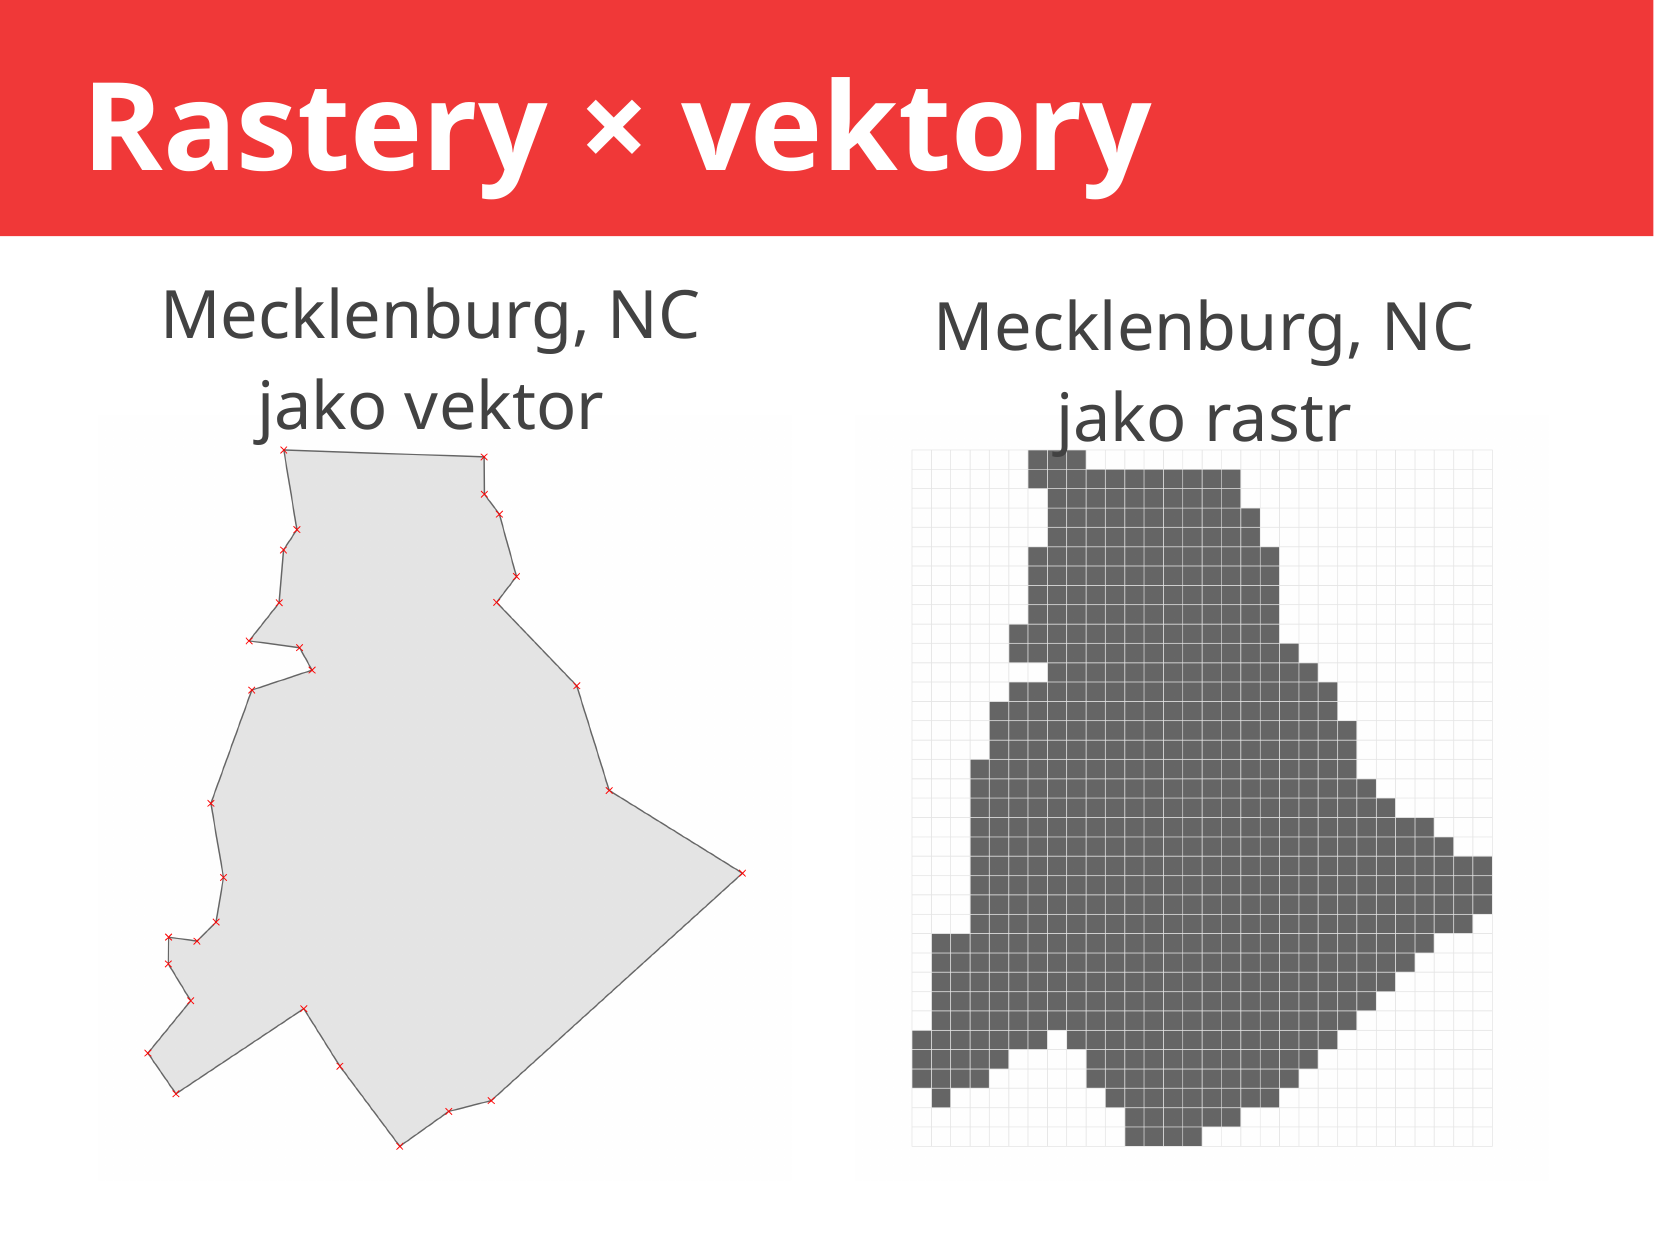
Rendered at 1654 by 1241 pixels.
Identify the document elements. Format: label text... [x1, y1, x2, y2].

text_box Mecklenburg, NC jako rastr [919, 271, 1465, 443]
title Rastery × vektory [82, 19, 1571, 227]
picture [98, 415, 792, 1181]
text_box Mecklenburg, NC jako vektor [145, 260, 681, 432]
picture [855, 415, 1549, 1181]
